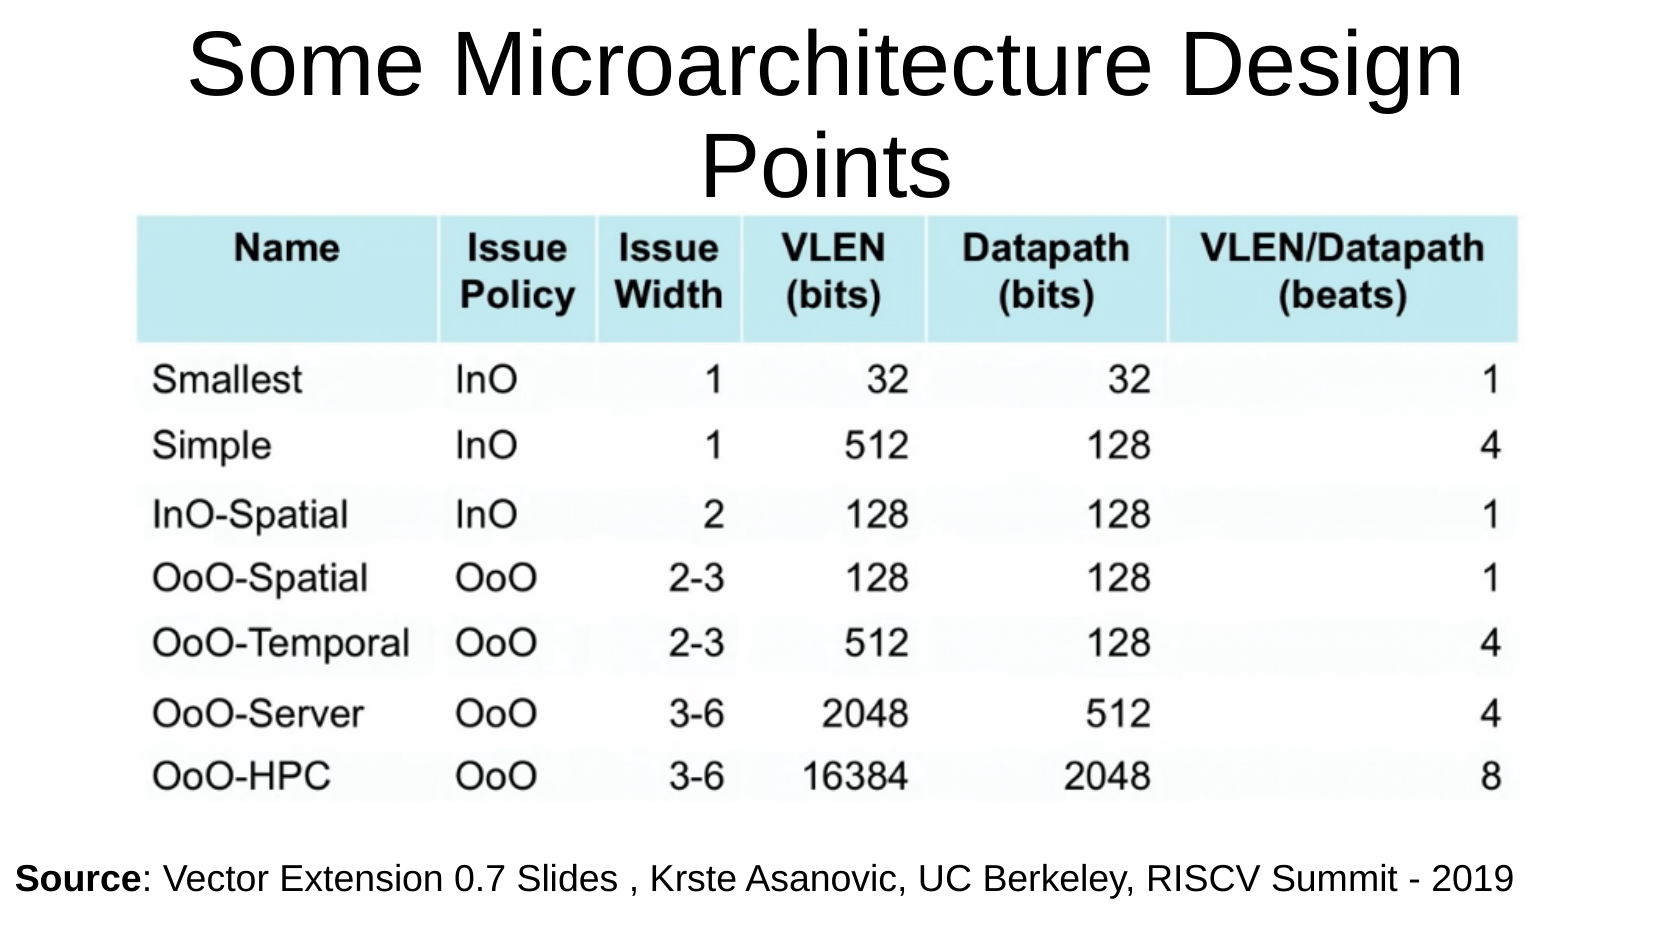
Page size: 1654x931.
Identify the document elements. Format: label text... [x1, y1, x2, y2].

title Some Microarchitecture Design Points [82, 12, 1571, 218]
picture [129, 211, 1527, 801]
text_box Source: Vector Extension 0.7 Slides , Krste Asanovic, UC Berkeley, RISCV Summit - 2019 [0, 850, 1654, 931]
